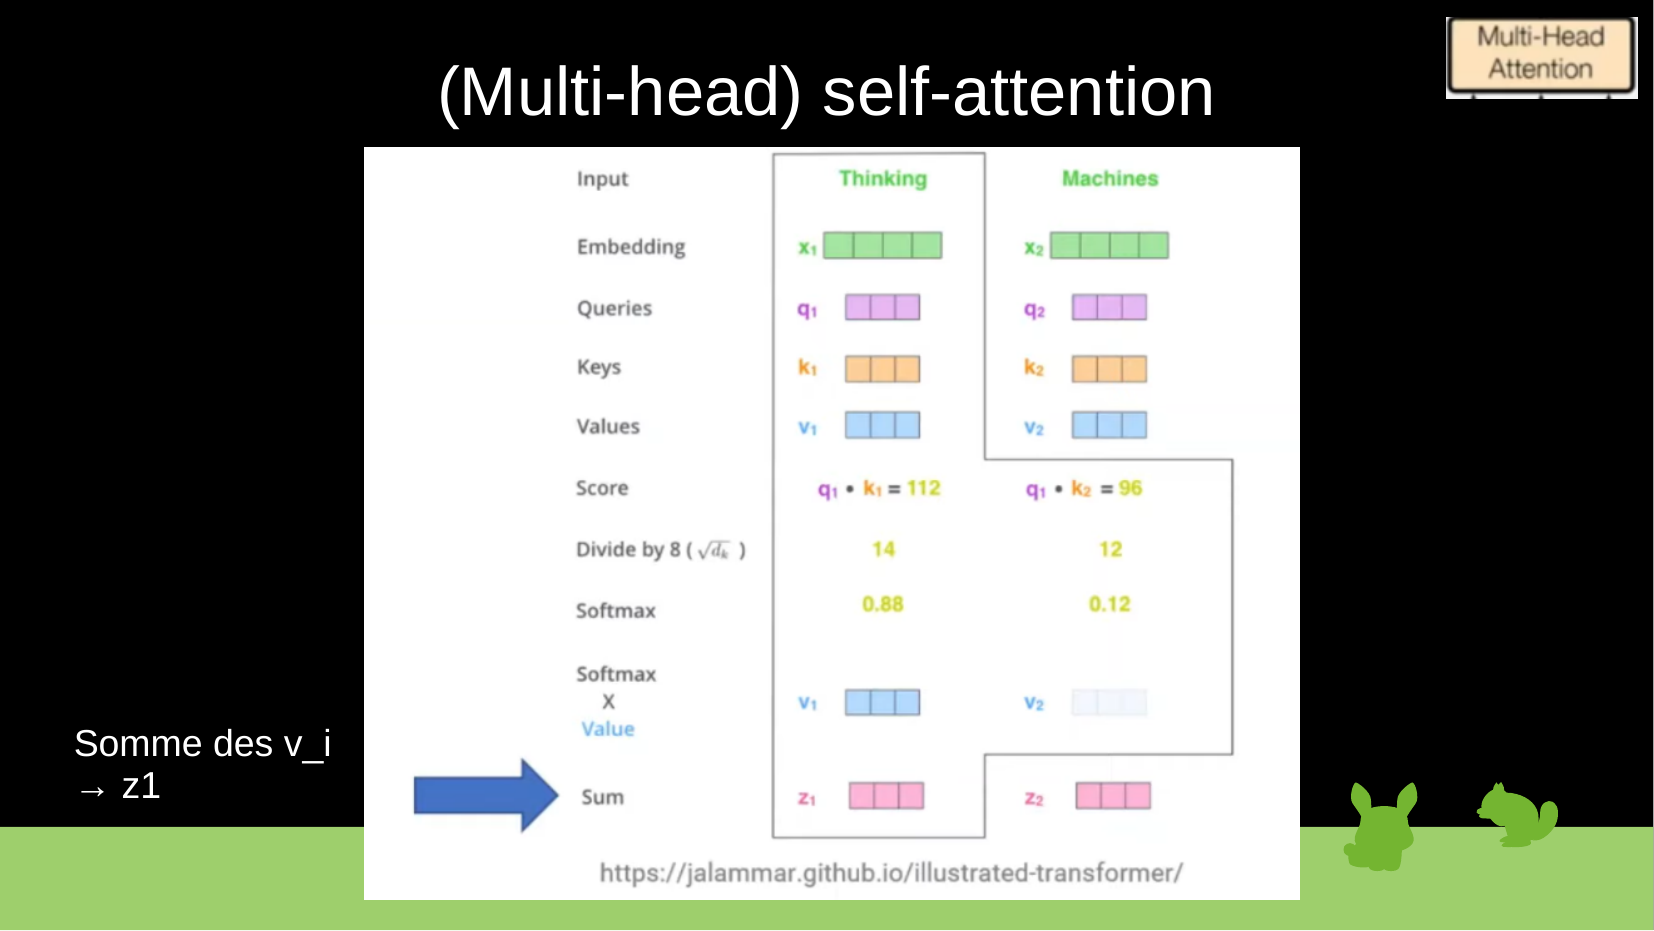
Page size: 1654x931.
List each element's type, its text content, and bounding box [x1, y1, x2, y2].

picture [364, 147, 1300, 900]
text_box Somme des v_i → z1 [59, 715, 384, 857]
title (Multi-head) self-attention [88, 17, 1565, 166]
picture [1446, 17, 1638, 99]
